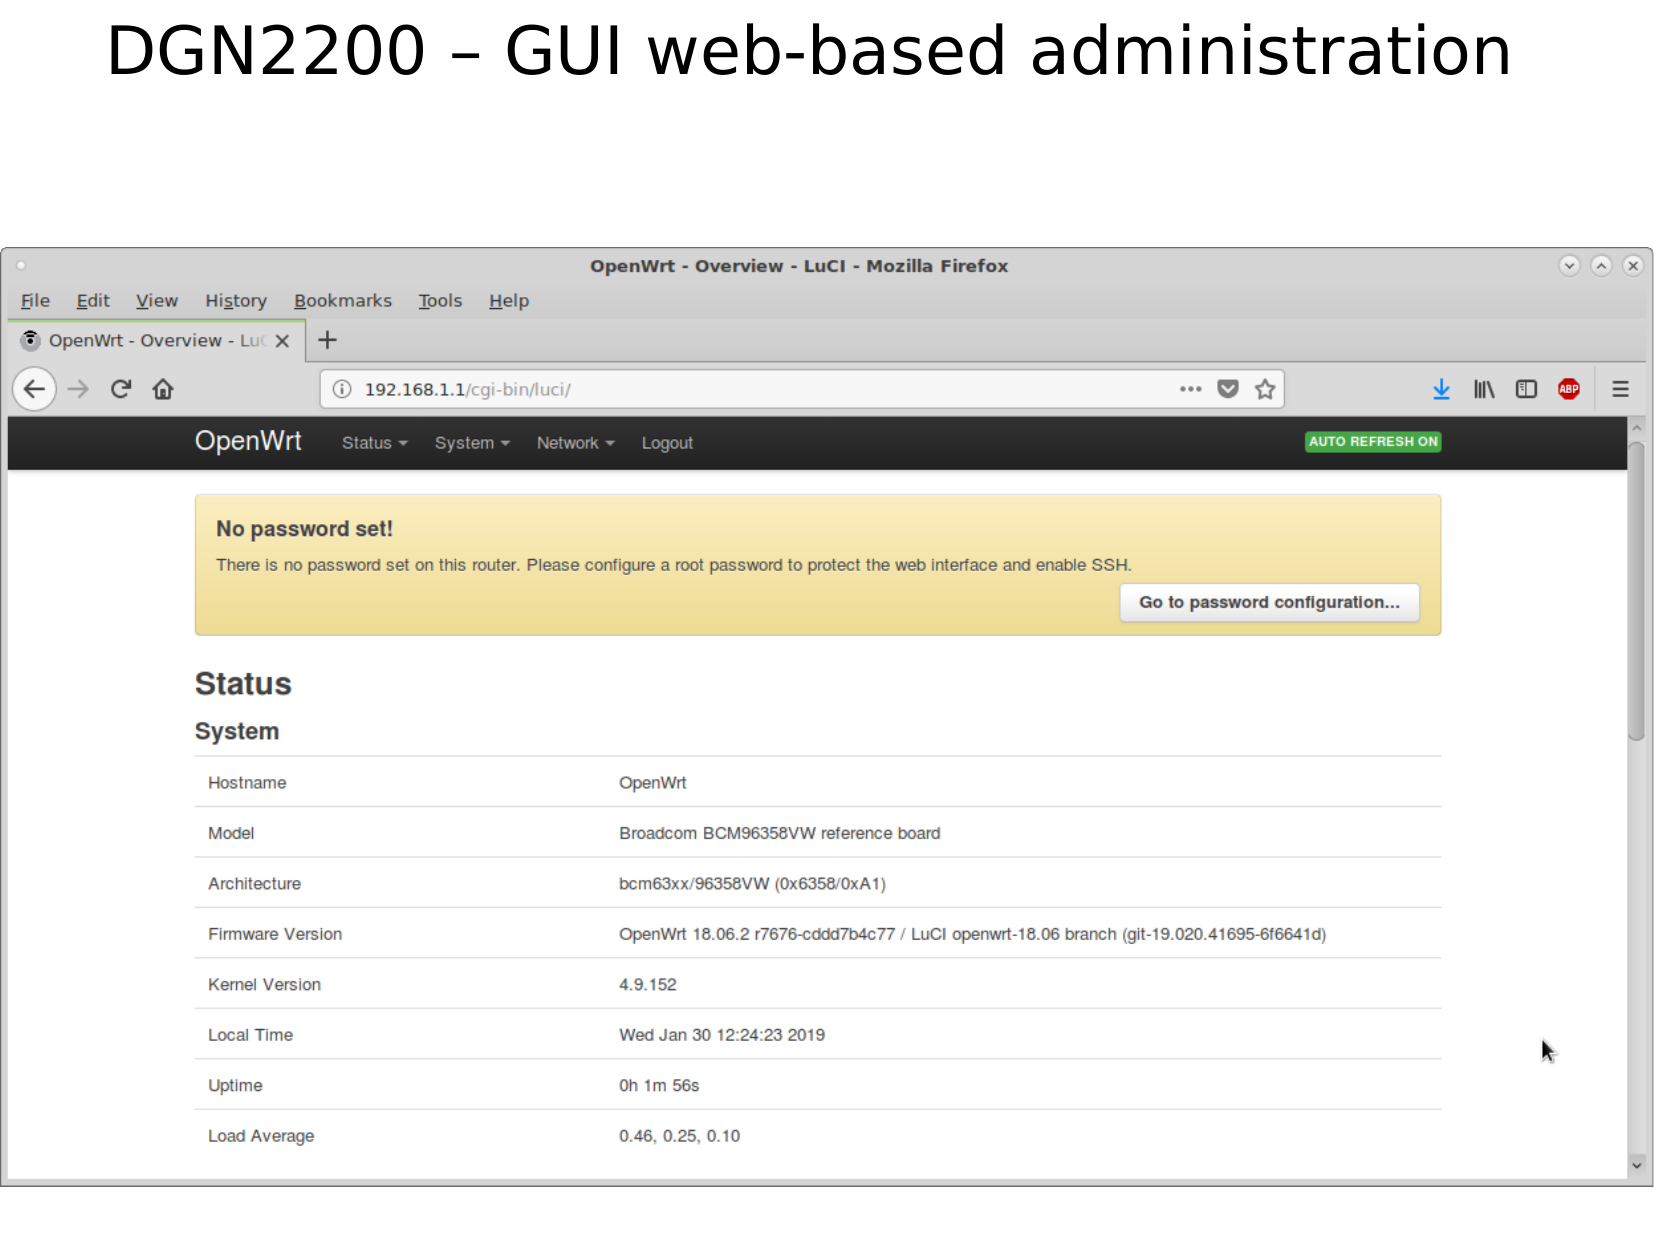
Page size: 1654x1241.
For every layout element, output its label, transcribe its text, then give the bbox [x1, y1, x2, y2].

picture [0, 247, 1654, 1187]
title DGN2200 – GUI web-based administration [0, 0, 1642, 104]
